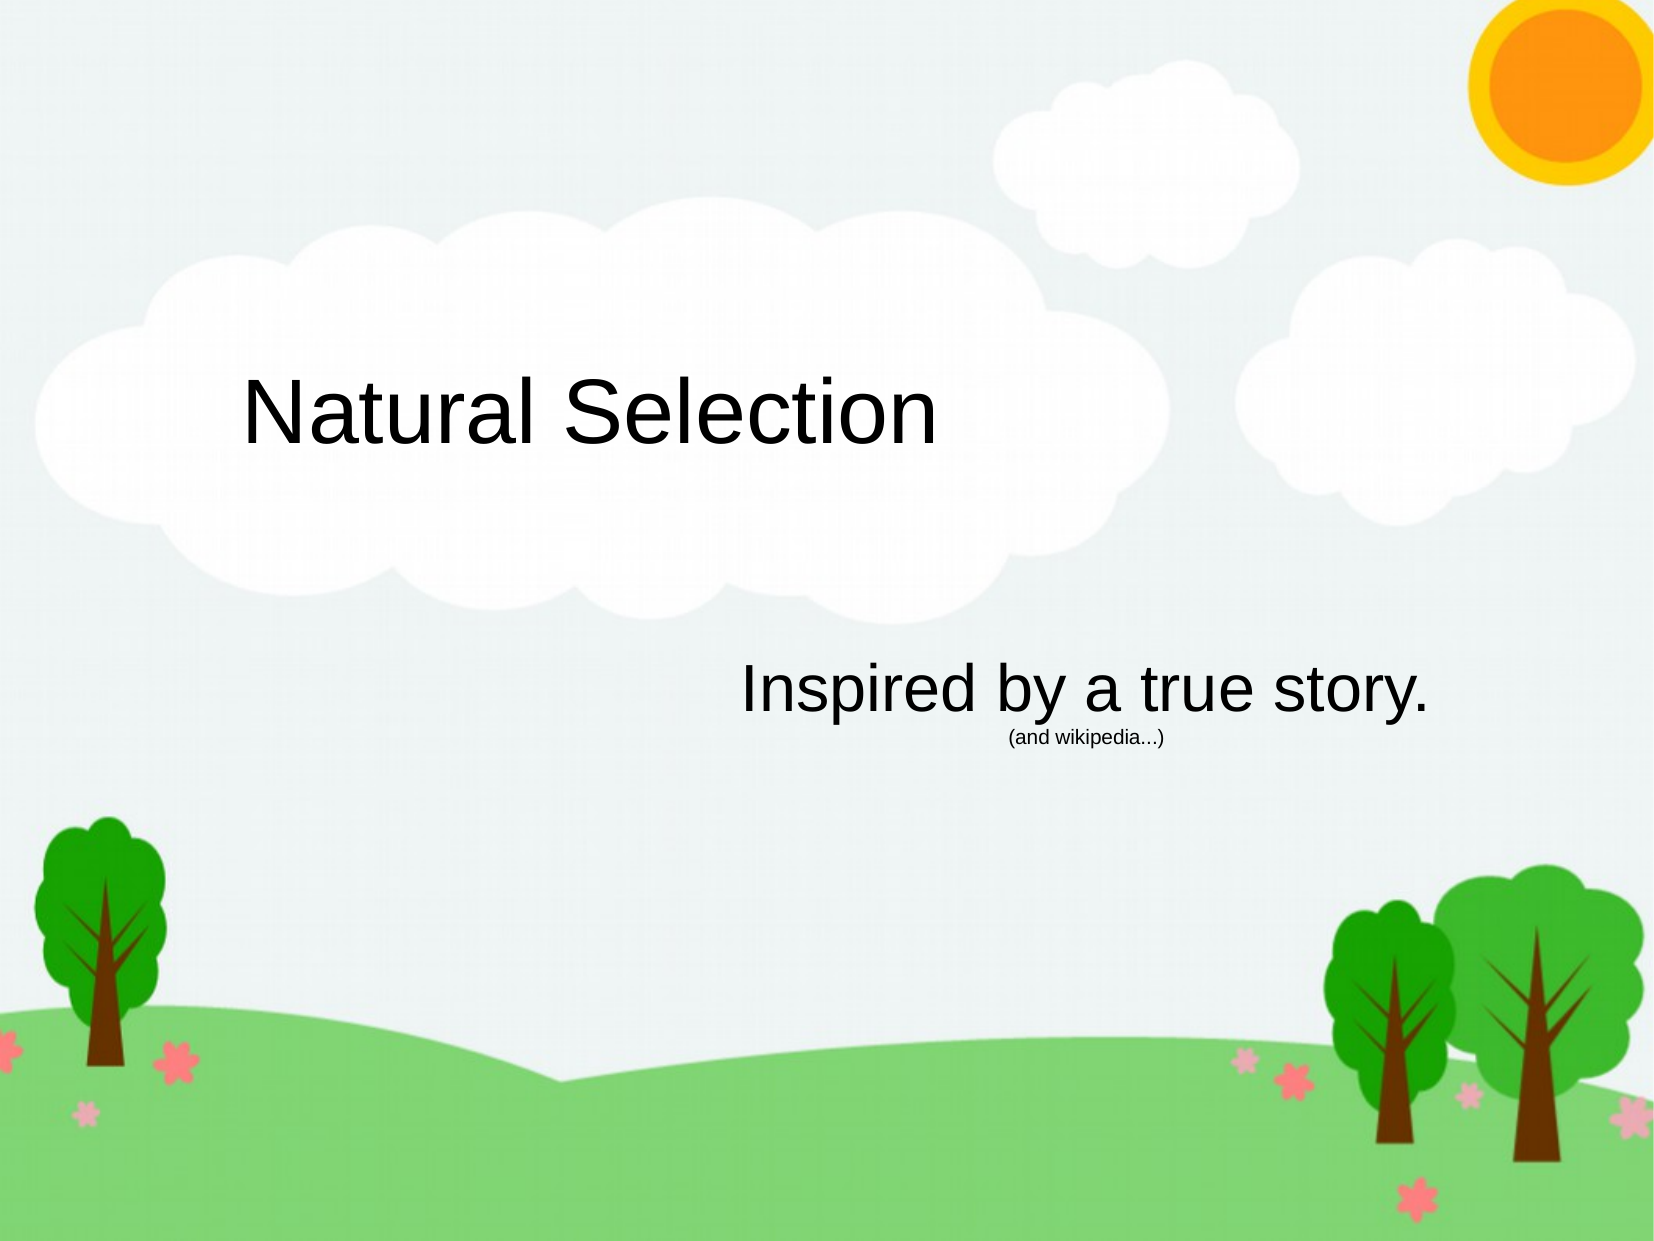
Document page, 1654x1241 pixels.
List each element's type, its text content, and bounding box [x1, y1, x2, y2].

picture [0, 0, 1654, 1241]
subtitle Inspired by a true story. (and wikipedia...) [661, 632, 1512, 792]
title Natural Selection [241, 341, 963, 482]
